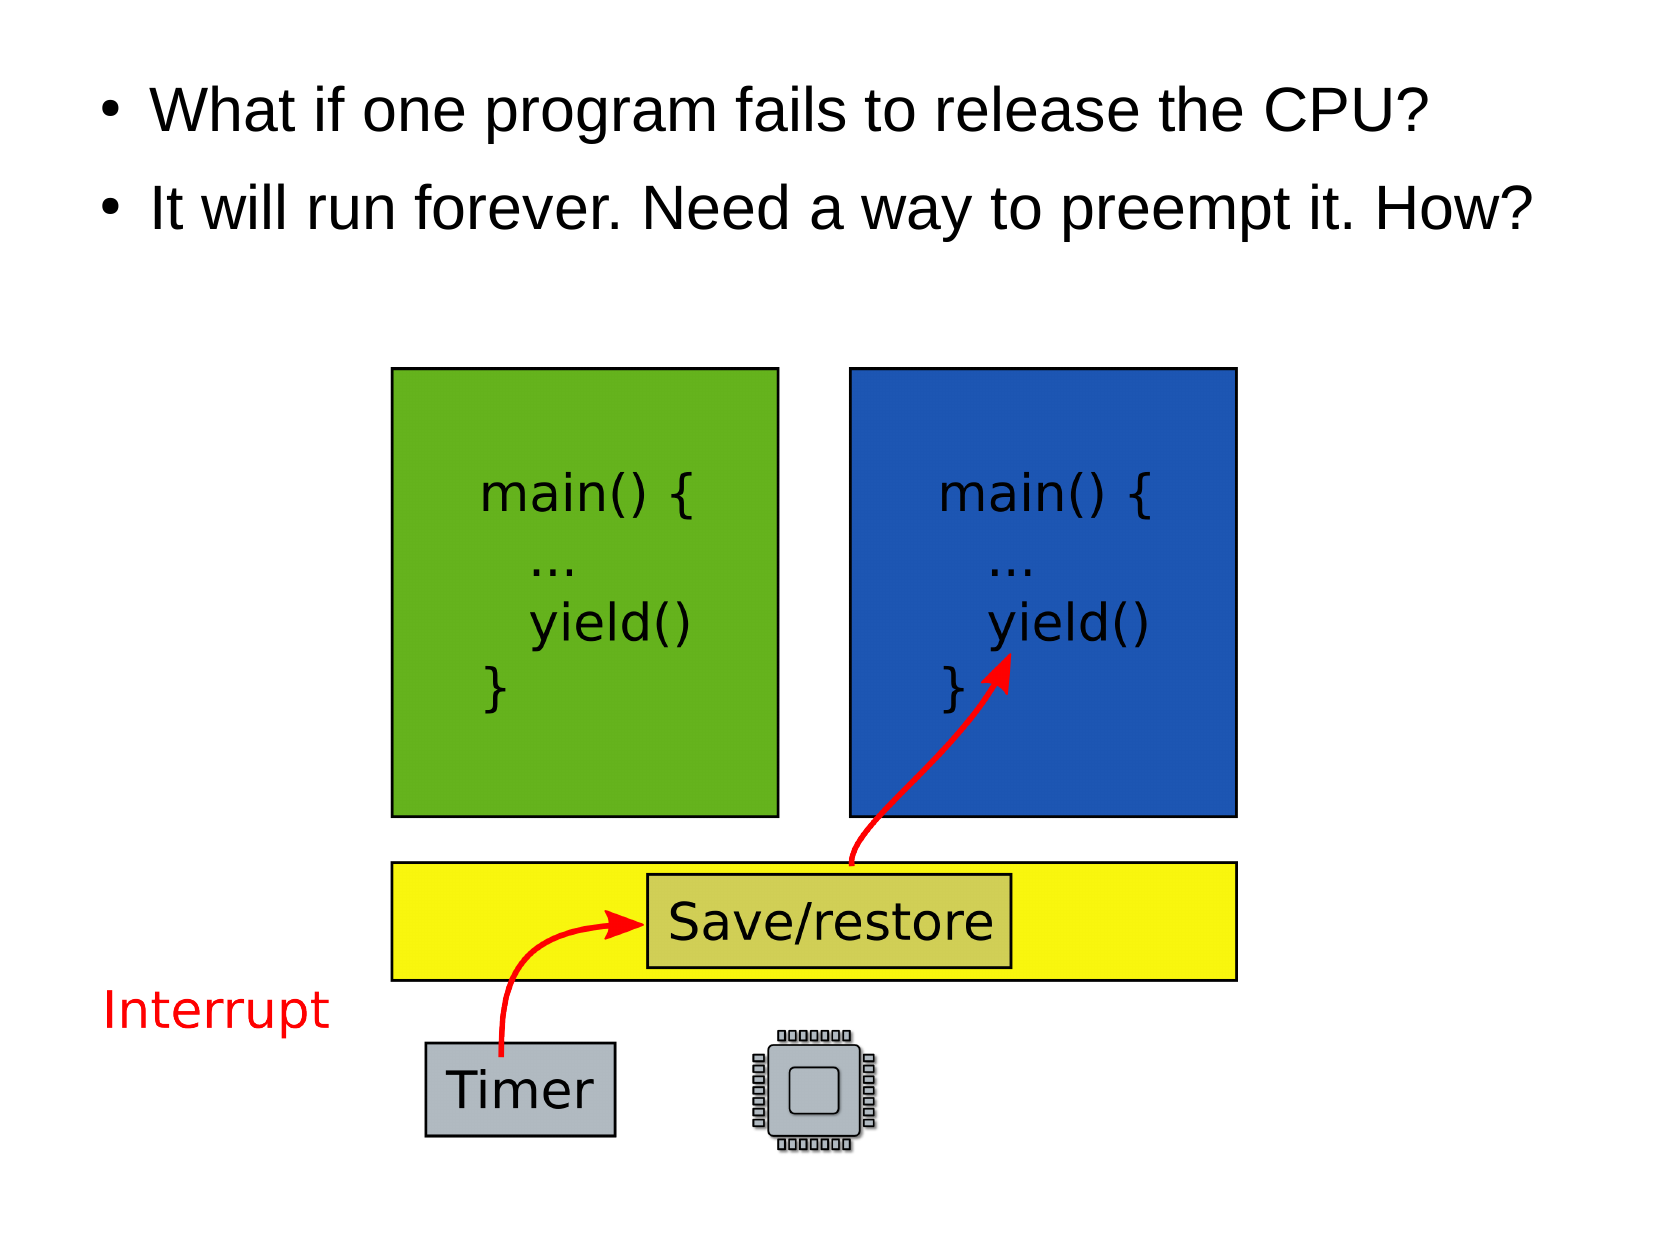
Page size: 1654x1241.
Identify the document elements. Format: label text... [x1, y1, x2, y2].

picture [107, 367, 1238, 1163]
list What if one program fails to release the CPU? It will run forever. Need a way to preempt it. How? [82, 75, 1576, 301]
